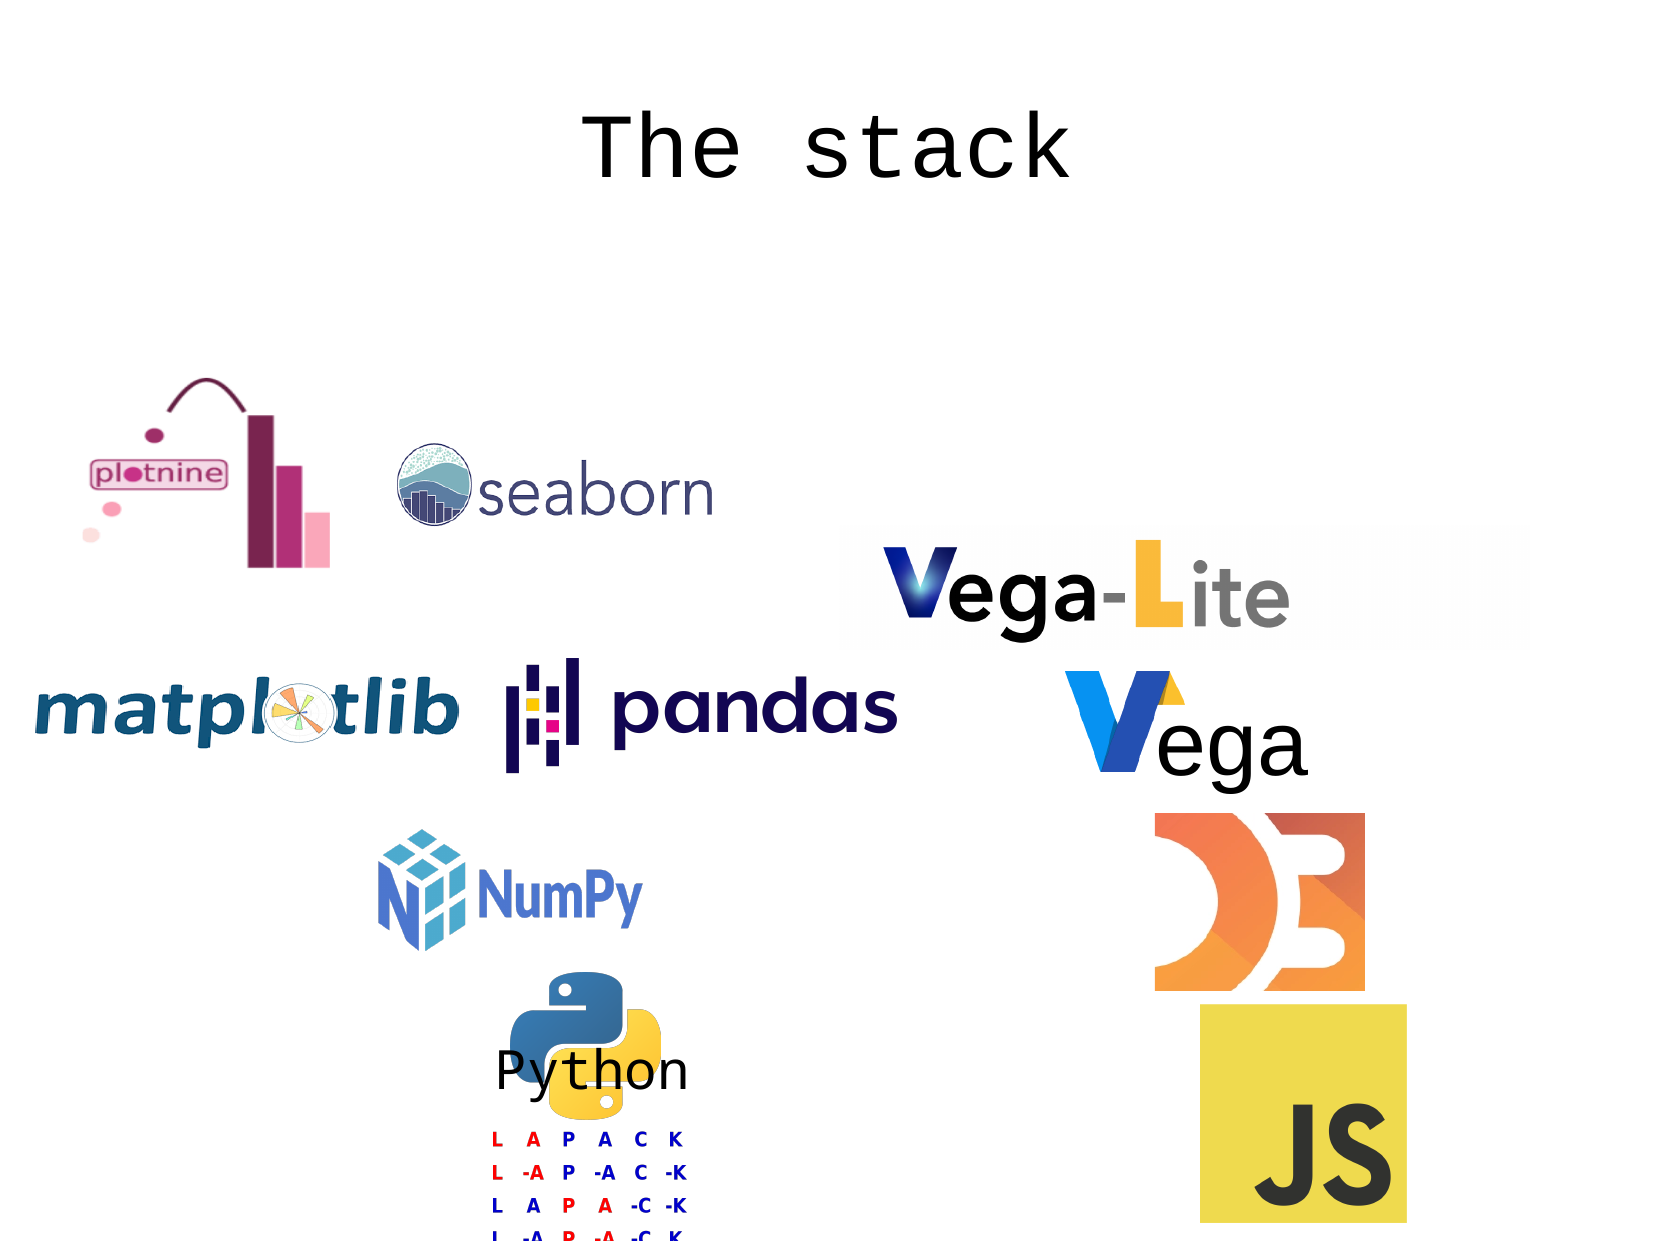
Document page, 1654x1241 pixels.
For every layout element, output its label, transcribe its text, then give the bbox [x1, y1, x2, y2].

picture [1154, 813, 1366, 991]
picture [480, 1101, 693, 1241]
title The stack [82, 49, 1571, 257]
picture [1200, 1004, 1407, 1223]
picture [1065, 671, 1185, 692]
text_box Python [480, 1024, 910, 1101]
picture [30, 644, 465, 781]
picture [82, 375, 331, 571]
picture [390, 436, 721, 541]
picture [360, 525, 1531, 1024]
text_box ega [1038, 692, 1426, 796]
